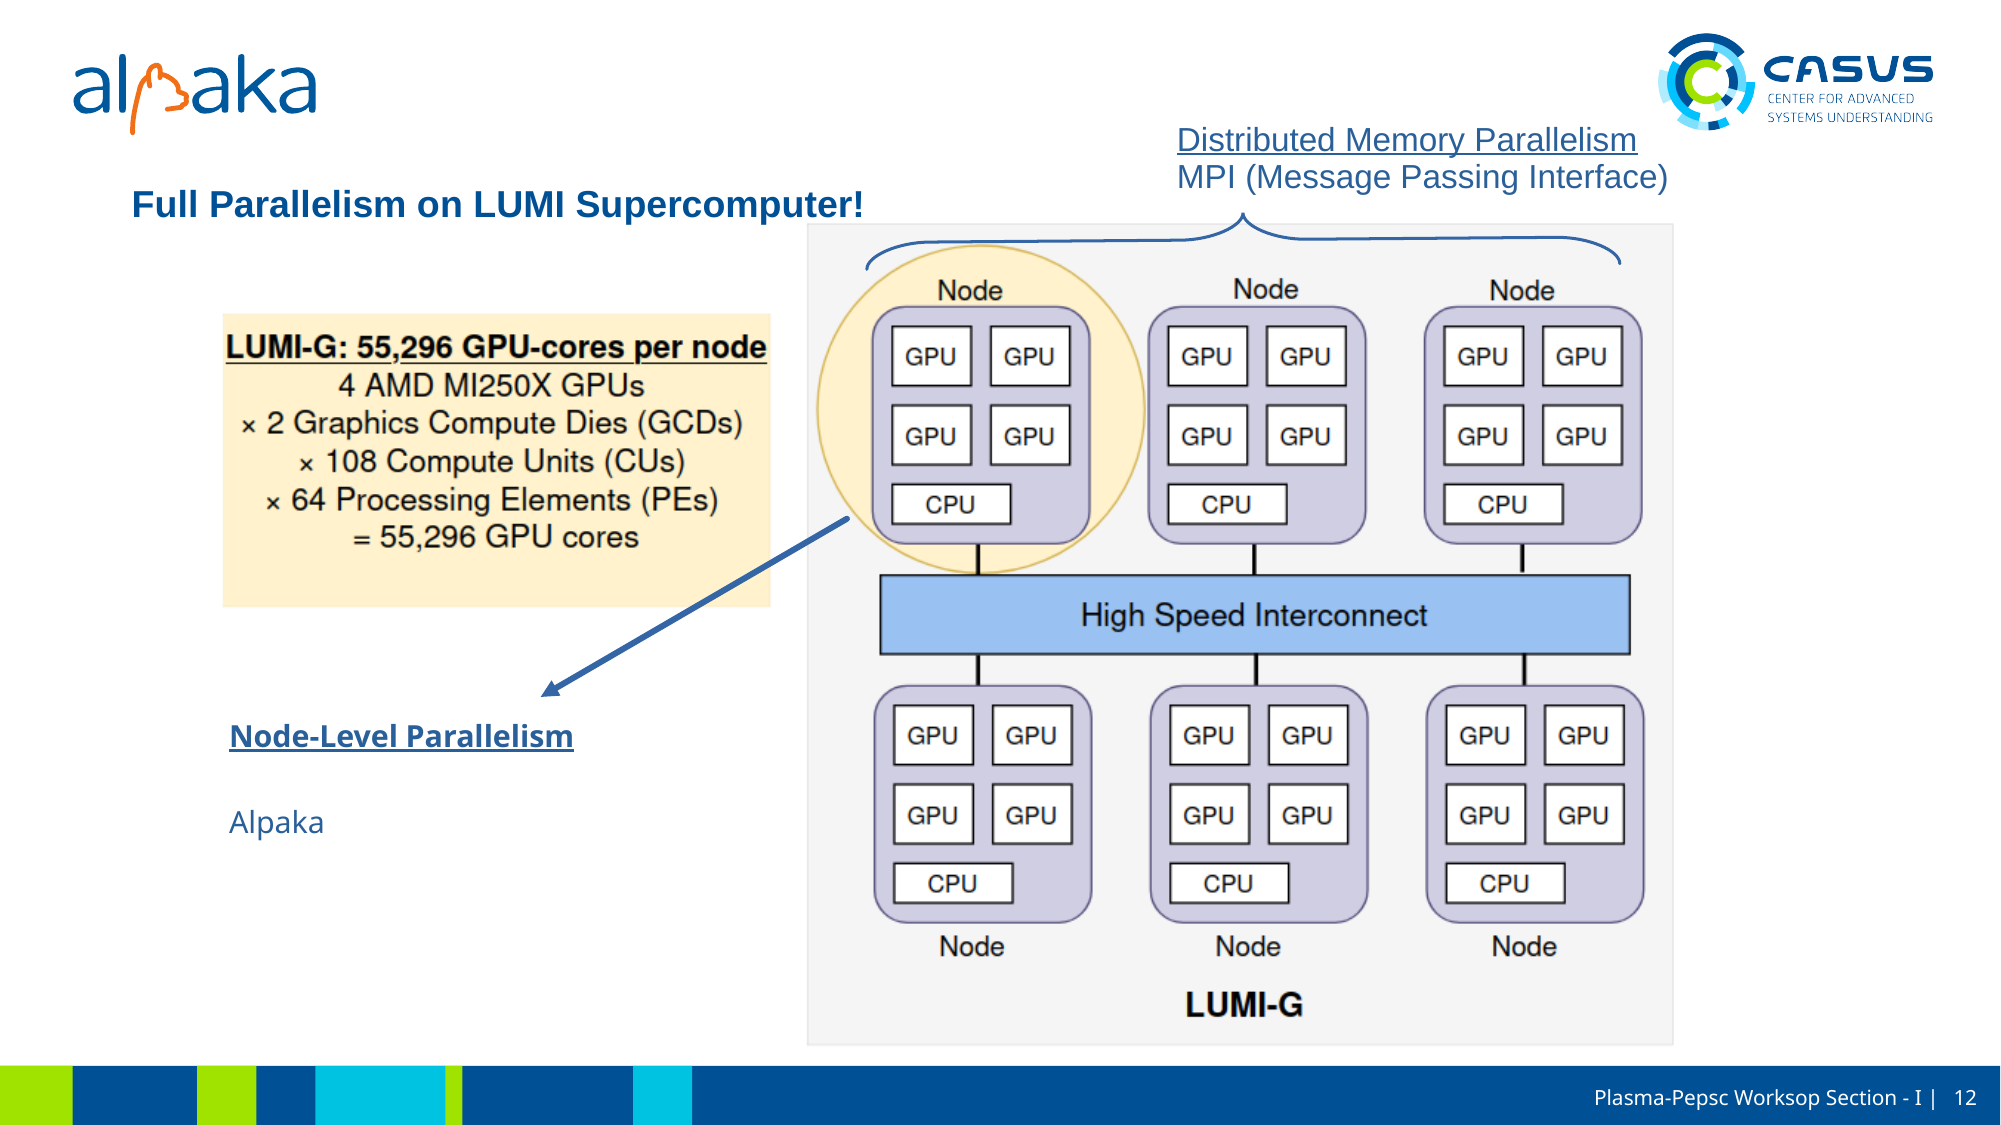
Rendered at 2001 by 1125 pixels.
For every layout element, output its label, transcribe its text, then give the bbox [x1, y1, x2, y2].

list Node-Level Parallelism Alpaka [226, 714, 737, 845]
text_box Full Parallelism on LUMI Supercomputer! [116, 176, 1180, 235]
picture [1658, 33, 1933, 131]
text_box Distributed Memory Parallelism MPI (Message Passing Interface) [1162, 113, 1907, 207]
picture [72, 53, 317, 136]
picture [195, 207, 1708, 1063]
